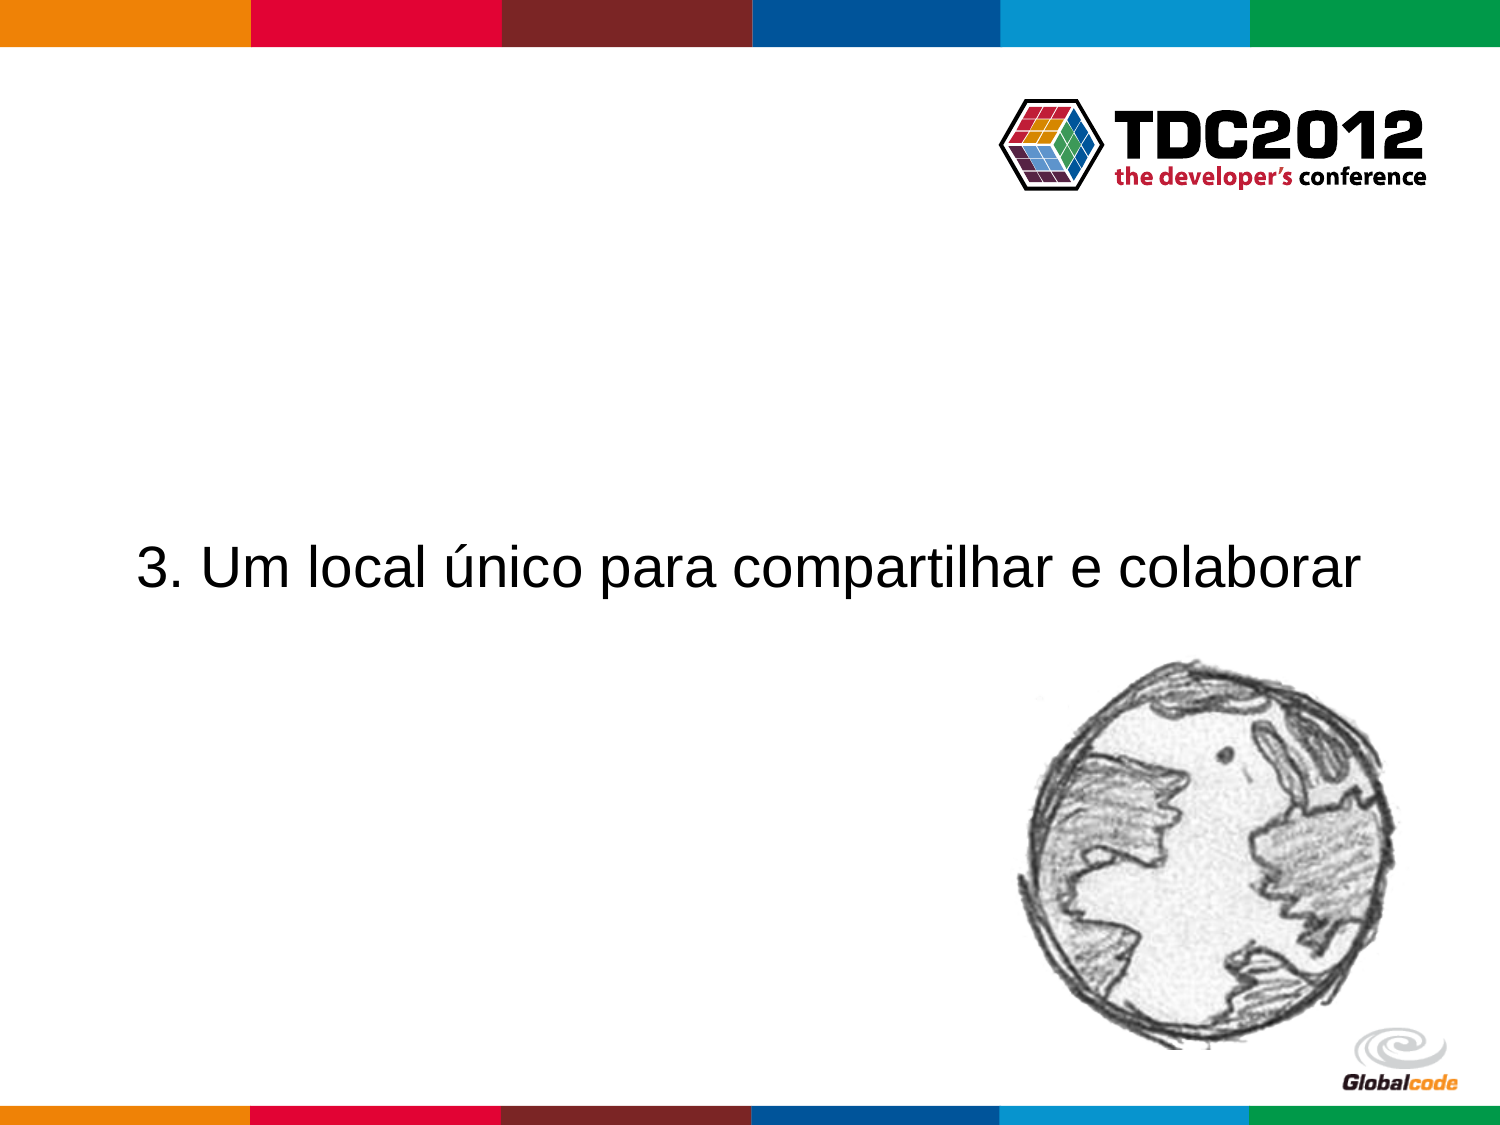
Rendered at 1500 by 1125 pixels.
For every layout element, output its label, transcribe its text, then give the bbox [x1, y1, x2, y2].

picture [1010, 650, 1459, 1105]
subtitle 3. Um local único para compartilhar e colaborar [41, 193, 1459, 936]
